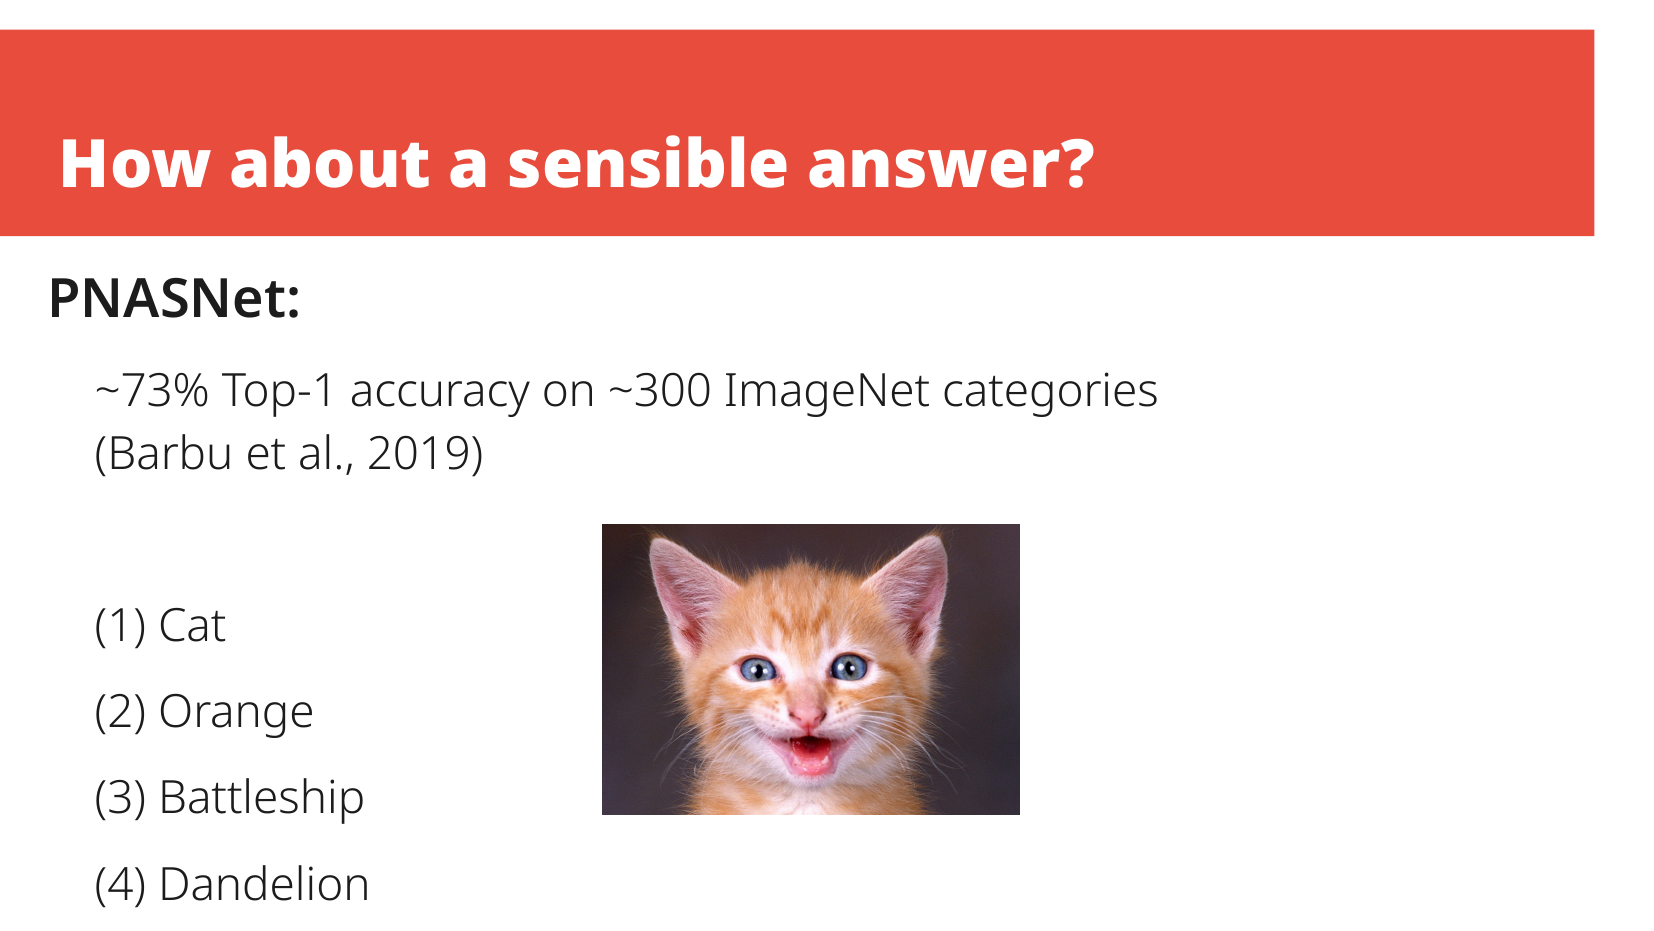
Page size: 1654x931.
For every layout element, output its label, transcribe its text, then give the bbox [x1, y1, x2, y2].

title How about a sensible answer? [59, 59, 1595, 207]
picture [602, 524, 1020, 815]
list PNASNet: ~73% Top-1 accuracy on ~300 ImageNet categories (Barbu et al., 2019) (1) Cat (2) Orange (3) Battleship (4) Dandelion (5) Hatstand [47, 259, 1554, 931]
